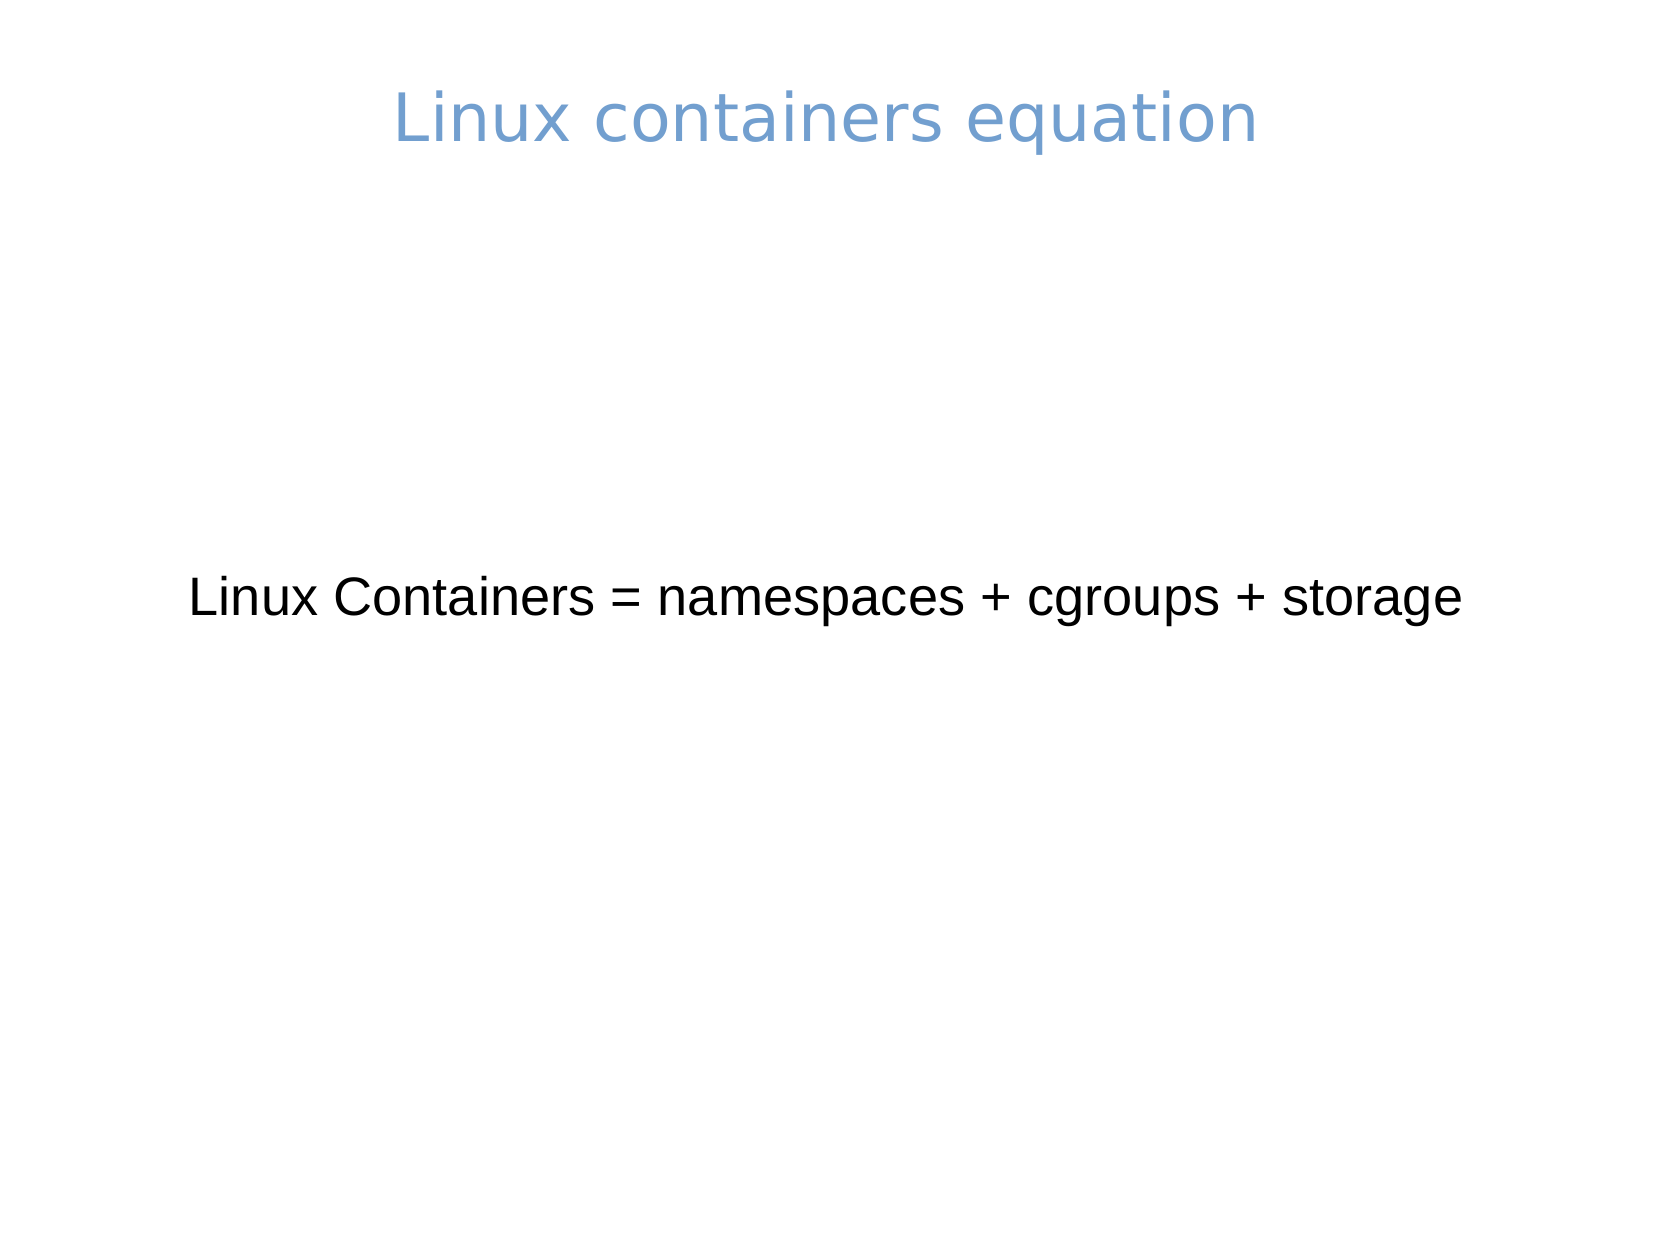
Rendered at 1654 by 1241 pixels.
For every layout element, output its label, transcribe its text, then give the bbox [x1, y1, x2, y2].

text_box Linux containers equation [378, 72, 1276, 166]
text_box Linux Containers = namespaces + cgroups + storage [173, 559, 1480, 650]
